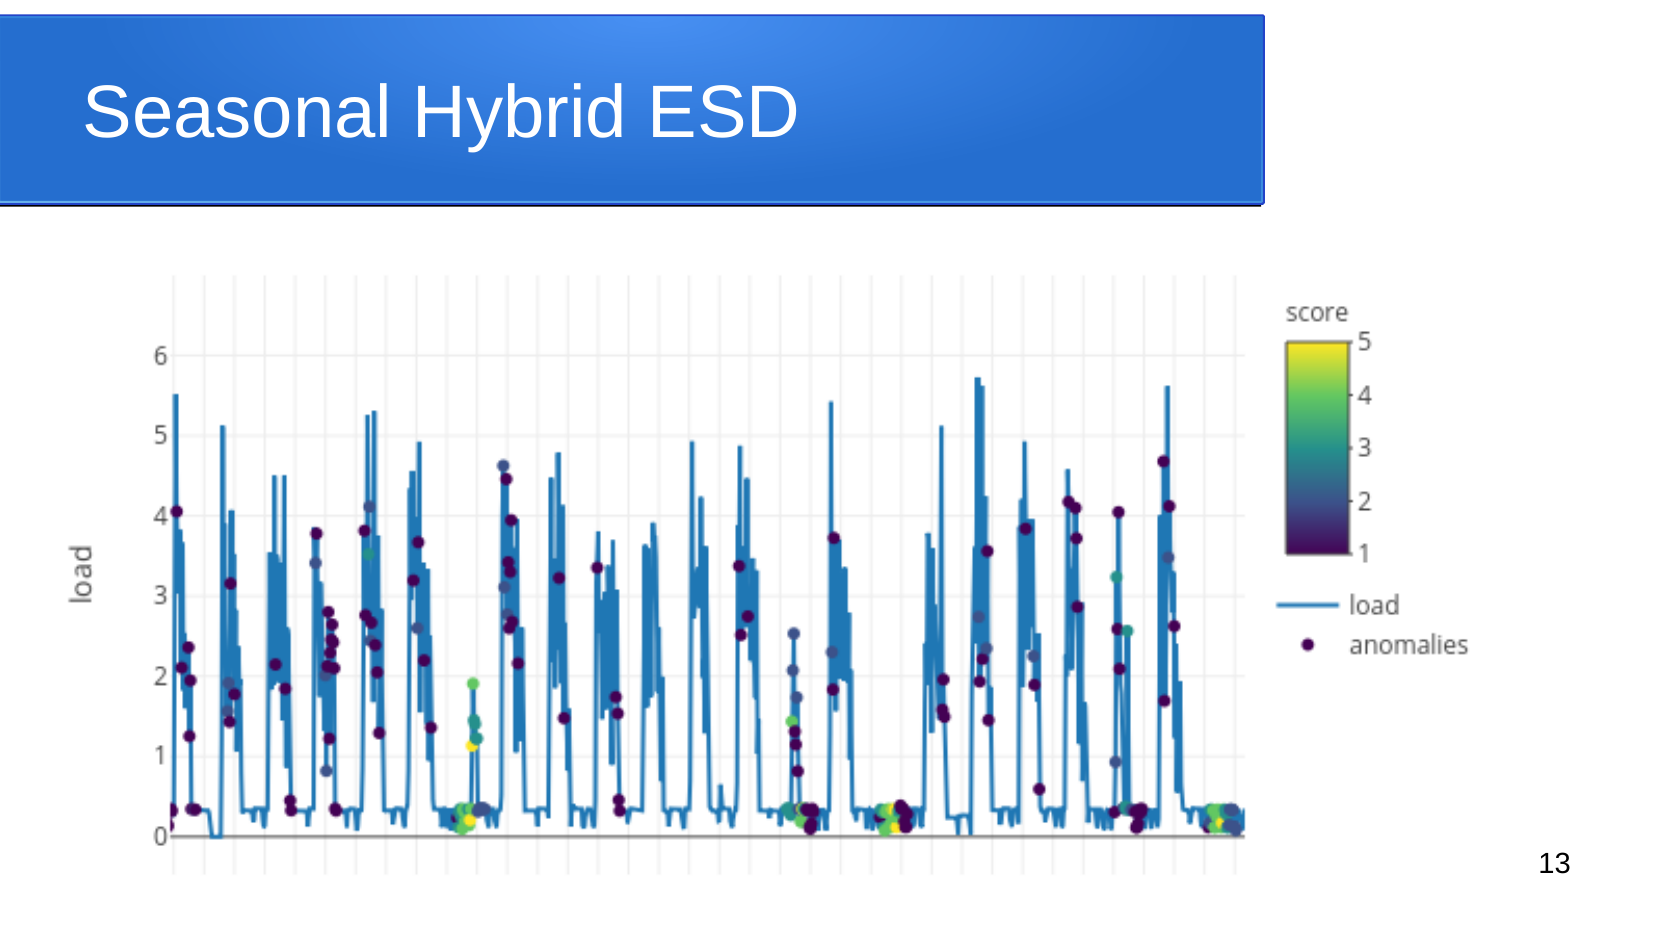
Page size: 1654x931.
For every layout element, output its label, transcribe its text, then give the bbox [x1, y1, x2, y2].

title Seasonal Hybrid ESD [82, 35, 1235, 189]
picture [46, 225, 1501, 878]
